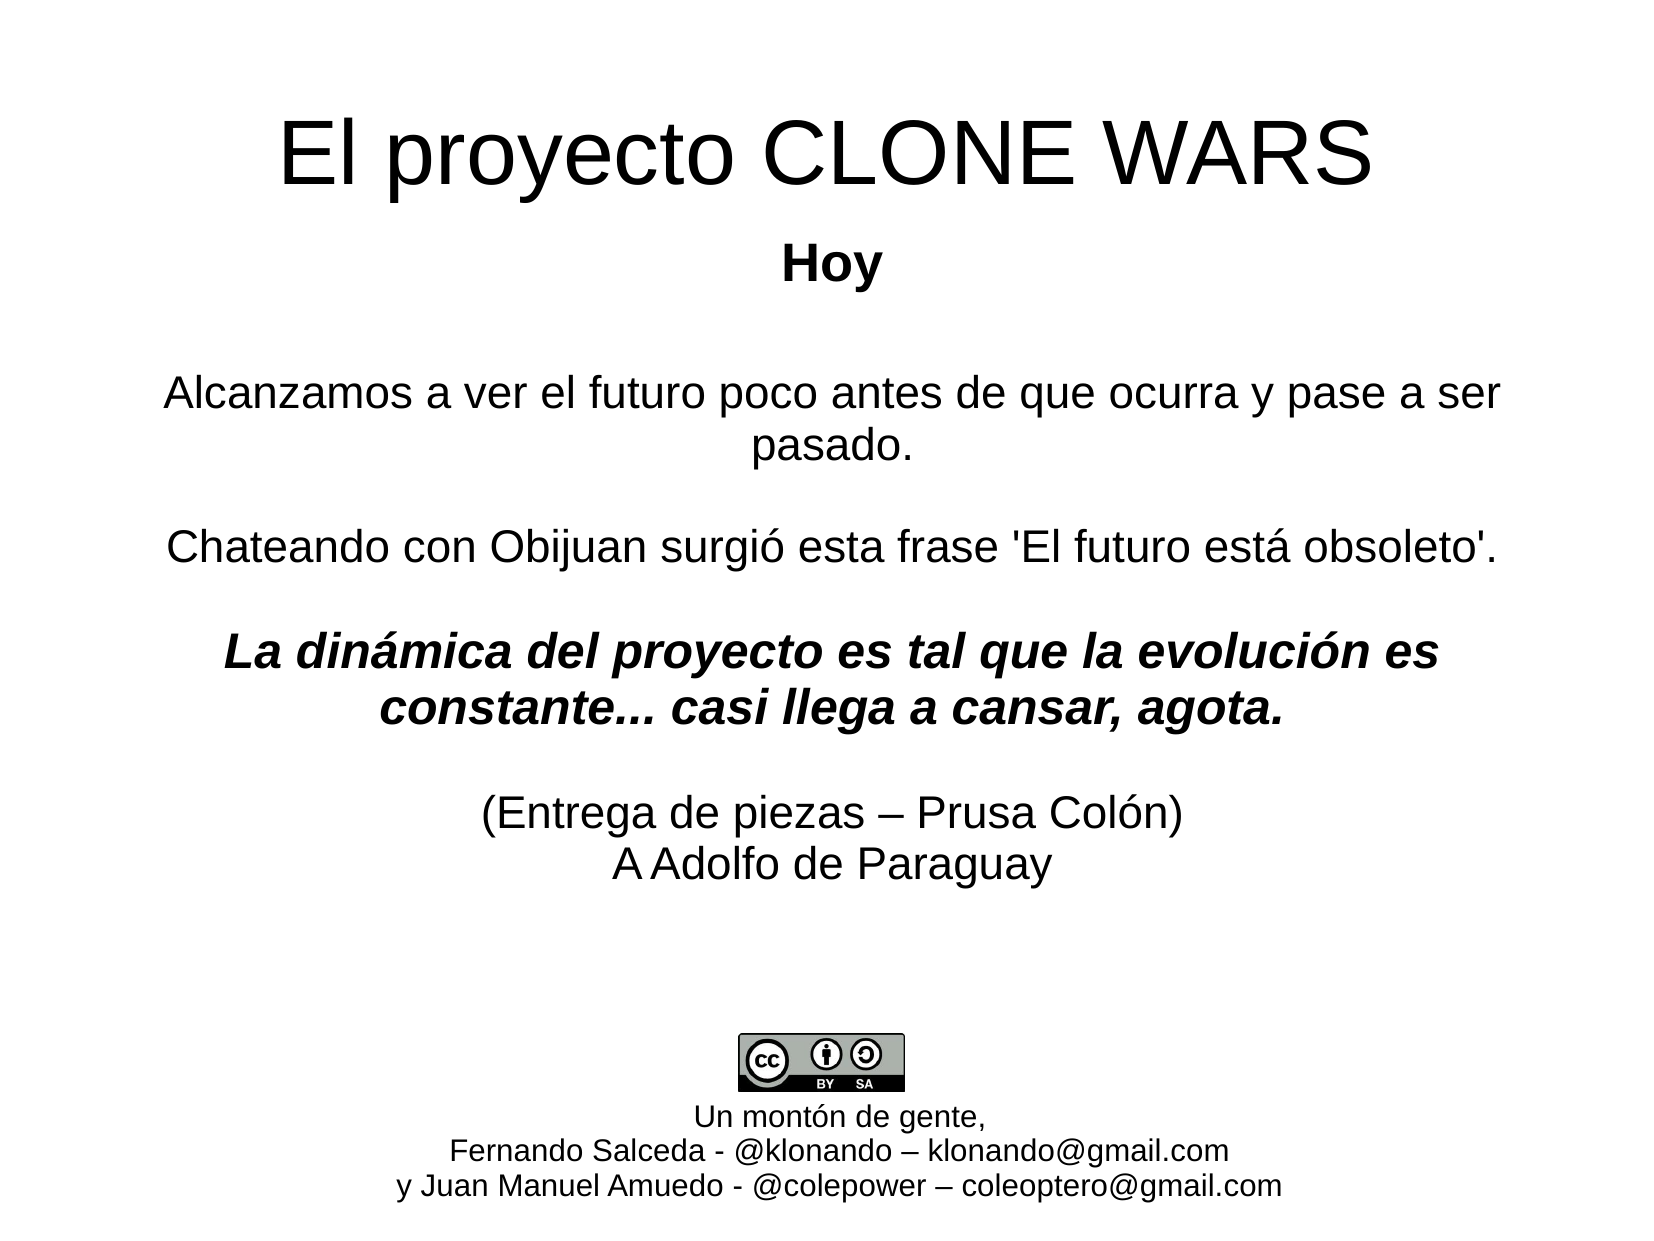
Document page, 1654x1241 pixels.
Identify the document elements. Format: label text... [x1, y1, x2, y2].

title El proyecto CLONE WARS [82, 49, 1571, 257]
text_box Un montón de gente, Fernando Salceda - @klonando – klonando@gmail.com y Juan Manuel Amuedo - @colepower – coleoptero@gmail.com [381, 1091, 1300, 1211]
picture [738, 1033, 905, 1091]
subtitle Hoy Alcanzamos a ver el futuro poco antes de que ocurra y pase a ser pasado. Chateando con Obijuan surgió esta frase 'El futuro está obsoleto'. La dinámica del proyecto es tal que la evolución es constante... casi llega a cansar, agota. (Entrega de piezas – Prusa Colón) A Adolfo de Paraguay [88, 232, 1577, 890]
